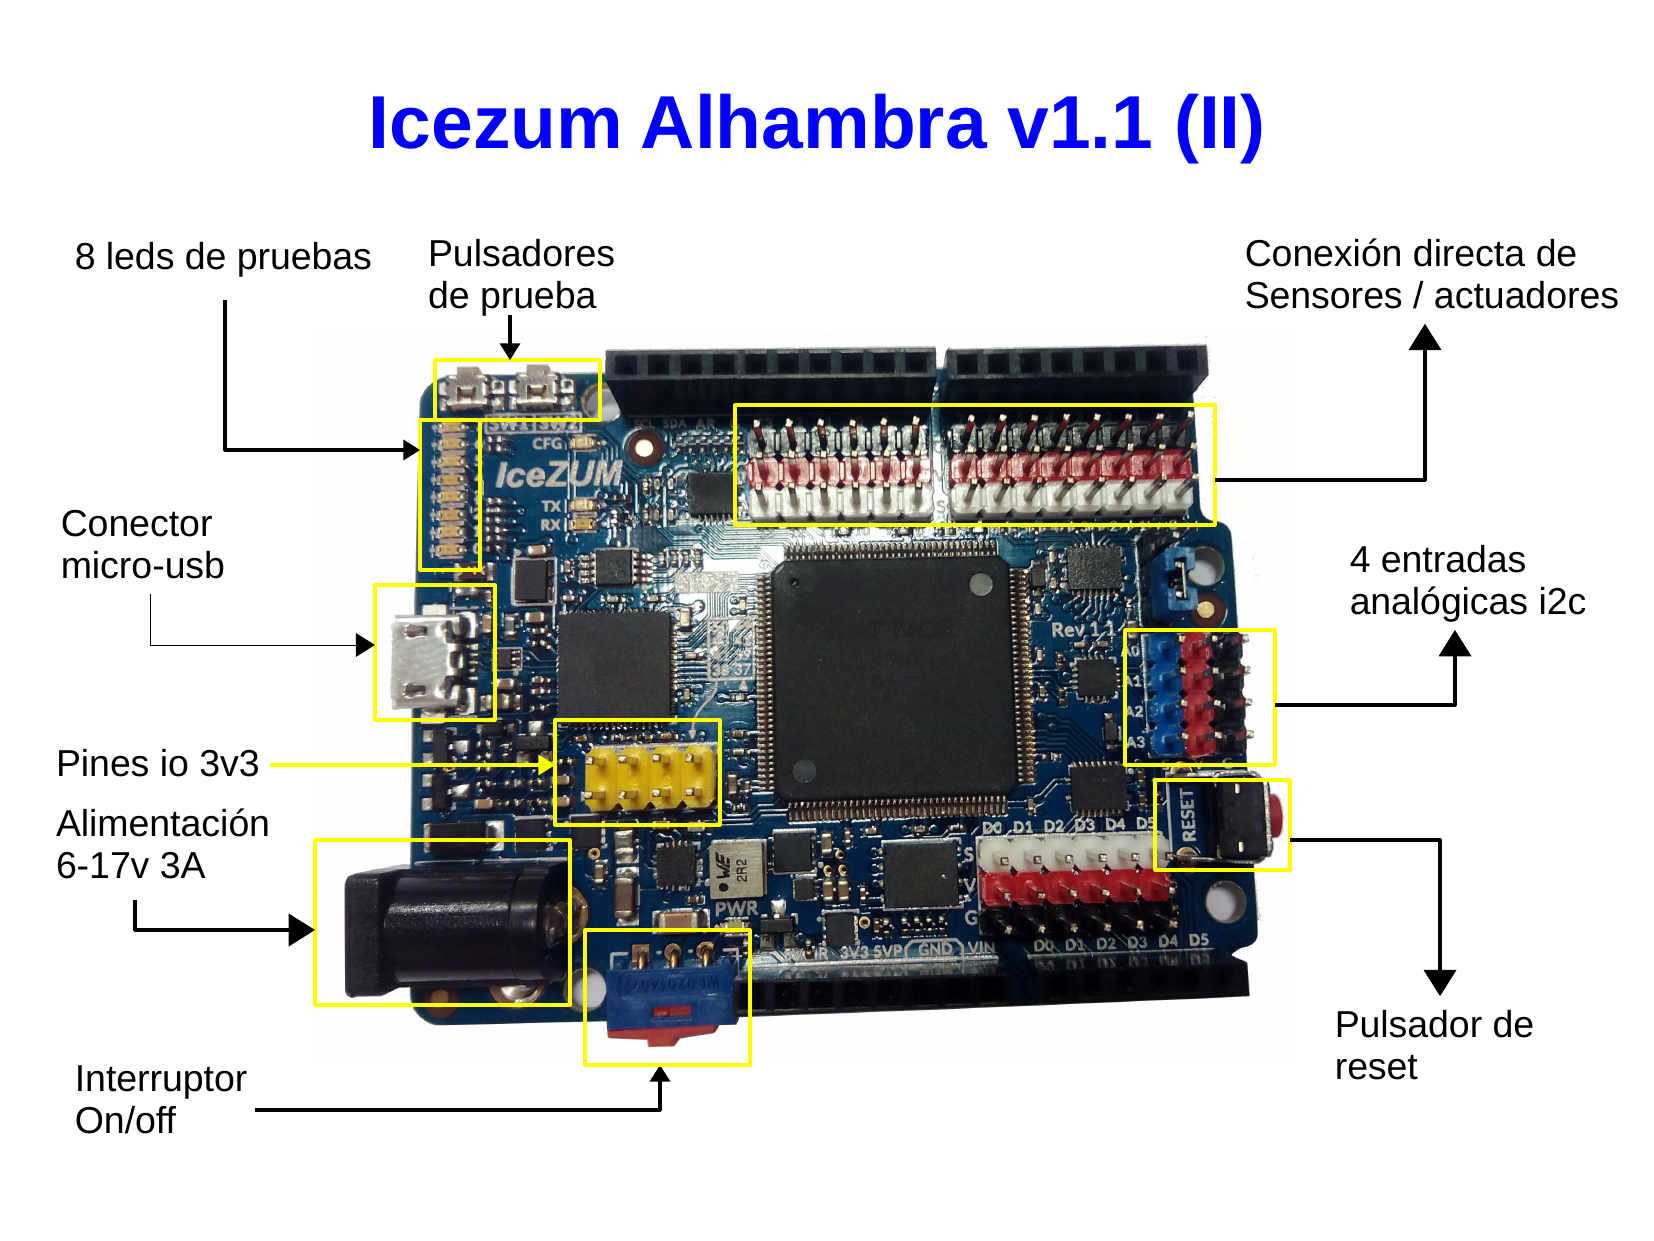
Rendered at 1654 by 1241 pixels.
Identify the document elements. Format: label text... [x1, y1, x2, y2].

picture [737, 407, 1213, 523]
text_box Conector micro-usb [46, 495, 241, 594]
text_box Icezum Alhambra v1.1 (II) [90, 73, 1546, 211]
text_box 4 entradas analógicas i2c [1335, 531, 1621, 631]
text_box Pulsador de reset [1320, 996, 1606, 1096]
picture [1157, 782, 1288, 868]
text_box Conexión directa de Sensores / actuadores [1230, 225, 1635, 324]
text_box Pines io 3v3 [41, 735, 286, 796]
picture [315, 329, 508, 448]
text_box 8 leds de pruebas [60, 228, 387, 286]
picture [315, 329, 1296, 1063]
picture [422, 422, 478, 568]
text_box Interruptor On/off [60, 1050, 304, 1156]
picture [587, 932, 748, 1063]
picture [377, 587, 493, 718]
picture [317, 842, 568, 1003]
text_box Alimentación 6-17v 3A [41, 796, 286, 901]
picture [1127, 632, 1273, 763]
picture [557, 722, 718, 823]
picture [437, 362, 598, 418]
text_box Pulsadores de prueba [413, 225, 631, 324]
